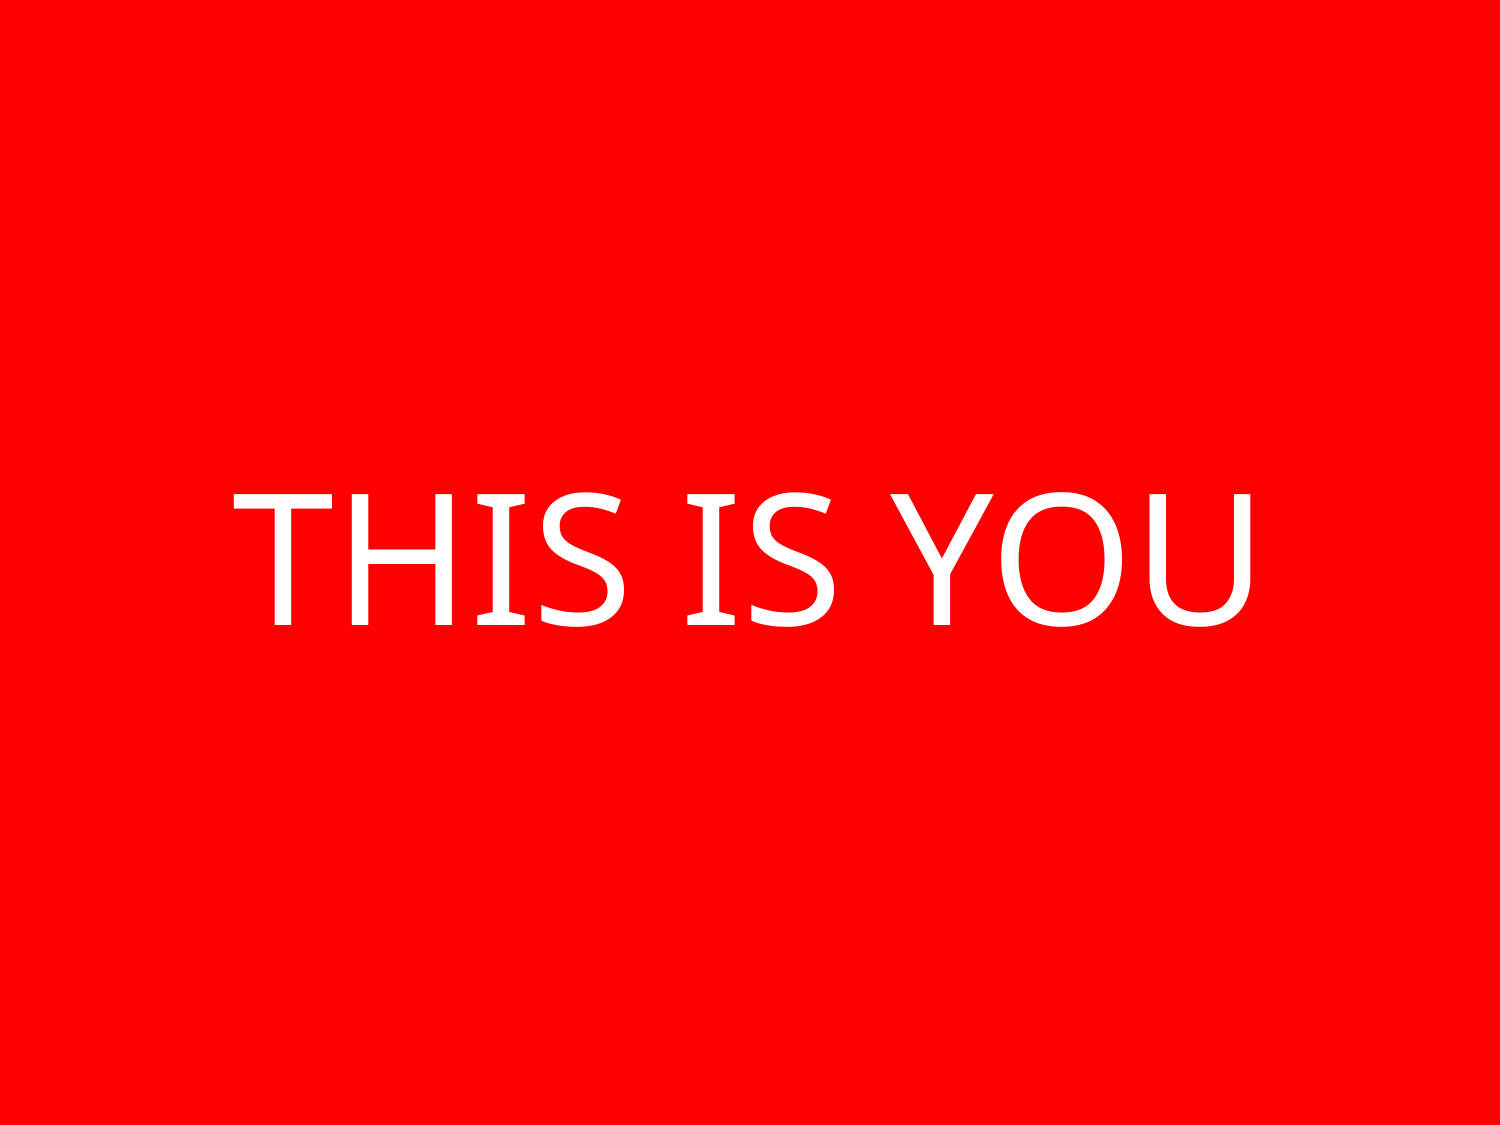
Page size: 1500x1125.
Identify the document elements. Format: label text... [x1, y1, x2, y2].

list THIS IS YOU [0, 435, 1500, 691]
